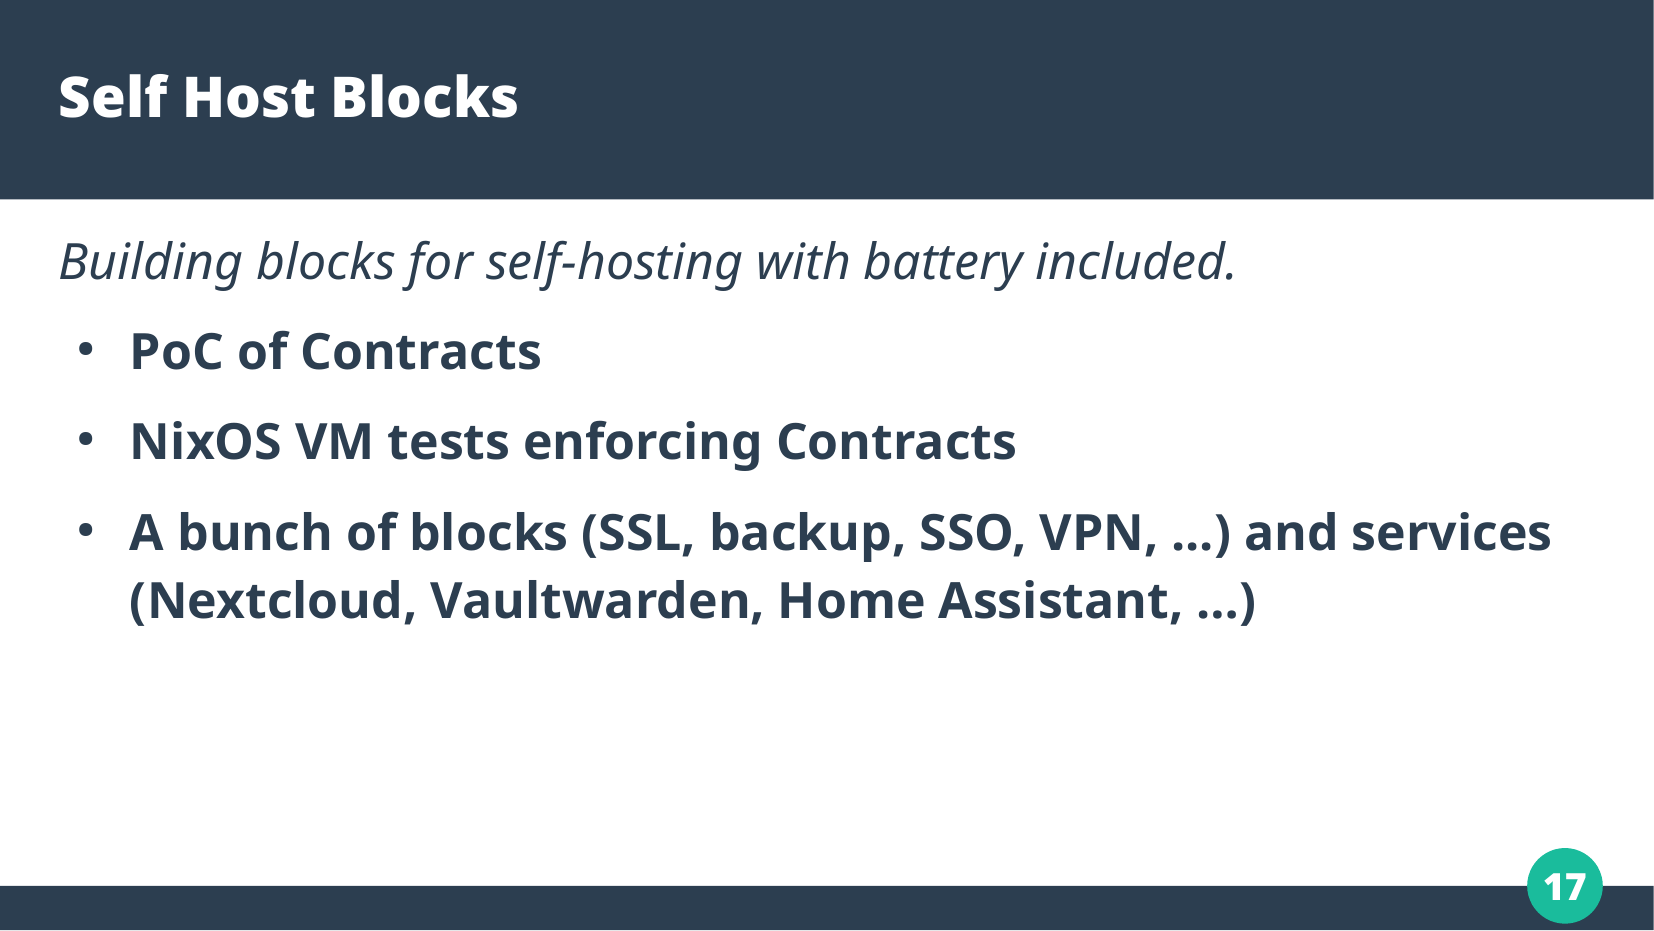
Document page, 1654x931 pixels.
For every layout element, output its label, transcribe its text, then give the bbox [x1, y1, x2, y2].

list Building blocks for self-hosting with battery included. PoC of Contracts NixOS VM tests enforcing Contracts A bunch of blocks (SSL, backup, SSO, VPN, ...) and services (Nextcloud, Vaultwarden, Home Assistant, …) [59, 225, 1595, 846]
title Self Host Blocks [59, 37, 1595, 155]
